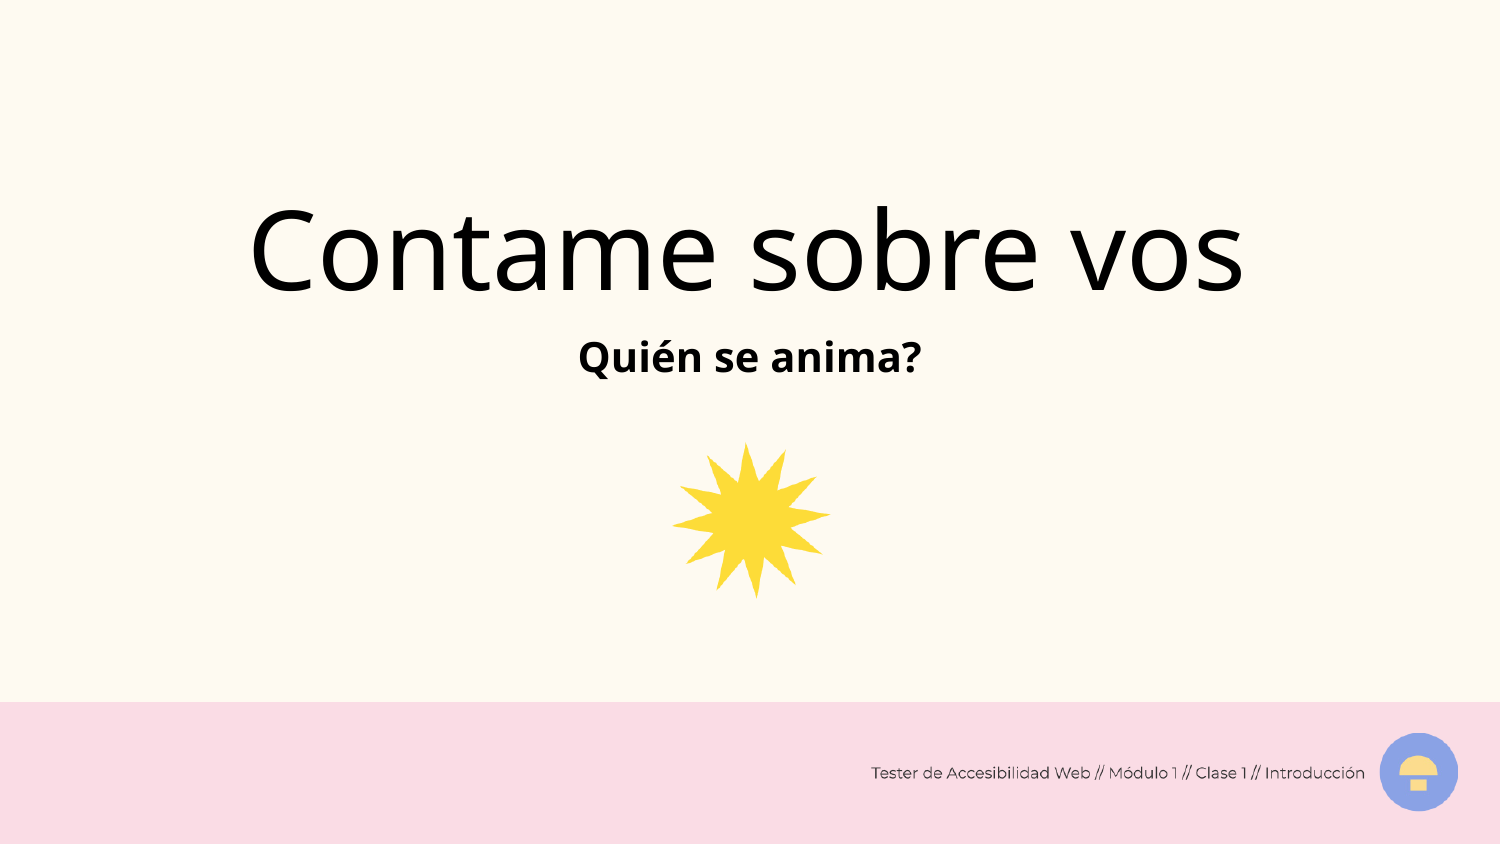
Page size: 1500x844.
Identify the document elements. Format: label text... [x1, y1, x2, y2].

picture [0, 0, 1500, 844]
text_box Quién se anima? [307, 315, 1193, 397]
text_box Contame sobre vos [34, 164, 1461, 328]
